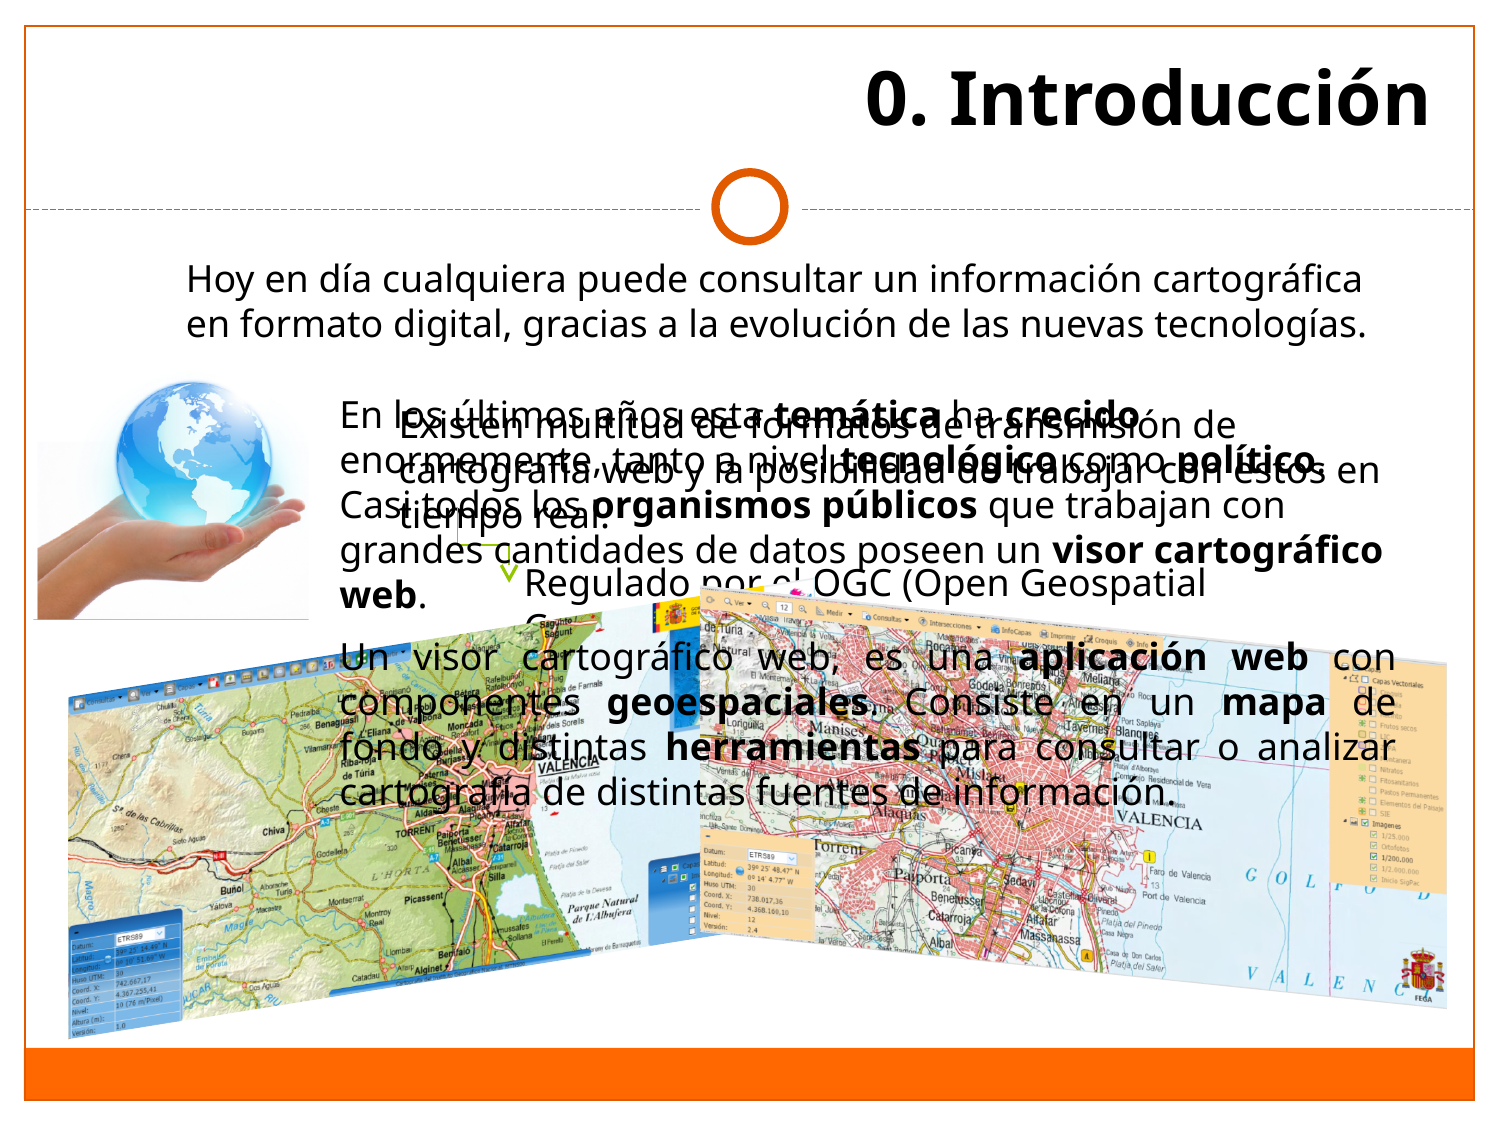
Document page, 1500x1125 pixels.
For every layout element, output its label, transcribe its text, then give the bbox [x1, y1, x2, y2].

text_box 0. Introducción [726, 42, 1447, 148]
picture [33, 364, 309, 620]
text_box Hoy en día cualquiera puede consultar un información cartográfica en formato digital, gracias a la evolución de las nuevas tecnologías. [171, 247, 1412, 398]
text_box En los últimos años esta temática ha crecido enormemente, tanto a nivel tecnológico como político. Casi todos los organismos públicos que trabajan con grandes cantidades de datos poseen un visor cartográfico web. [324, 383, 1419, 659]
picture [518, 577, 1085, 625]
text_box Un visor cartográfico web, es una aplicación web con componentes geoespaciales. Consiste en un mapa de fondo y distintas herramientas para consultar o analizar cartografía de distintas fuentes de información. [324, 625, 1412, 866]
picture [67, 656, 1447, 1040]
